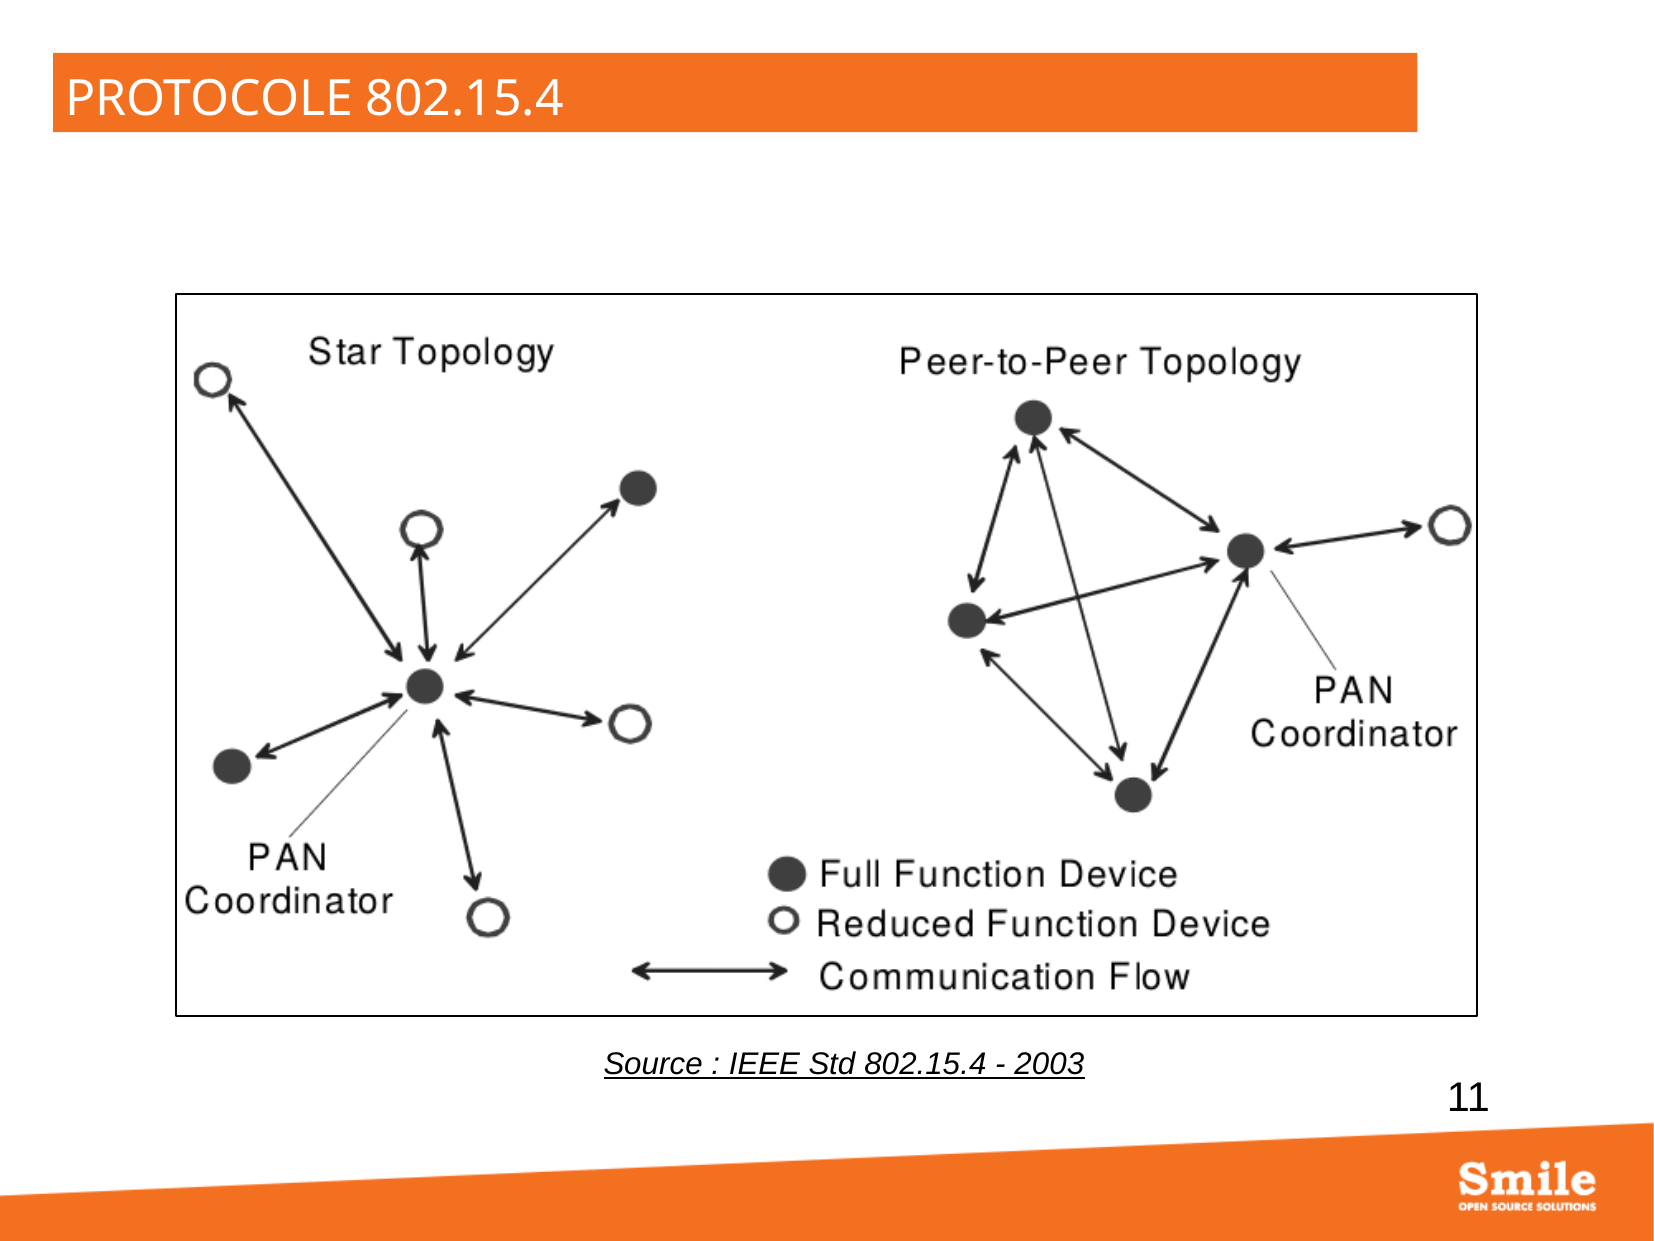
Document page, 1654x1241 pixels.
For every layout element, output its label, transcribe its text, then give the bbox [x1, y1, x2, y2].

title Protocole 802.15.4 [53, 52, 1418, 133]
picture [0, 0, 1654, 1241]
text_box Source : IEEE Std 802.15.4 - 2003 [543, 1039, 1146, 1089]
